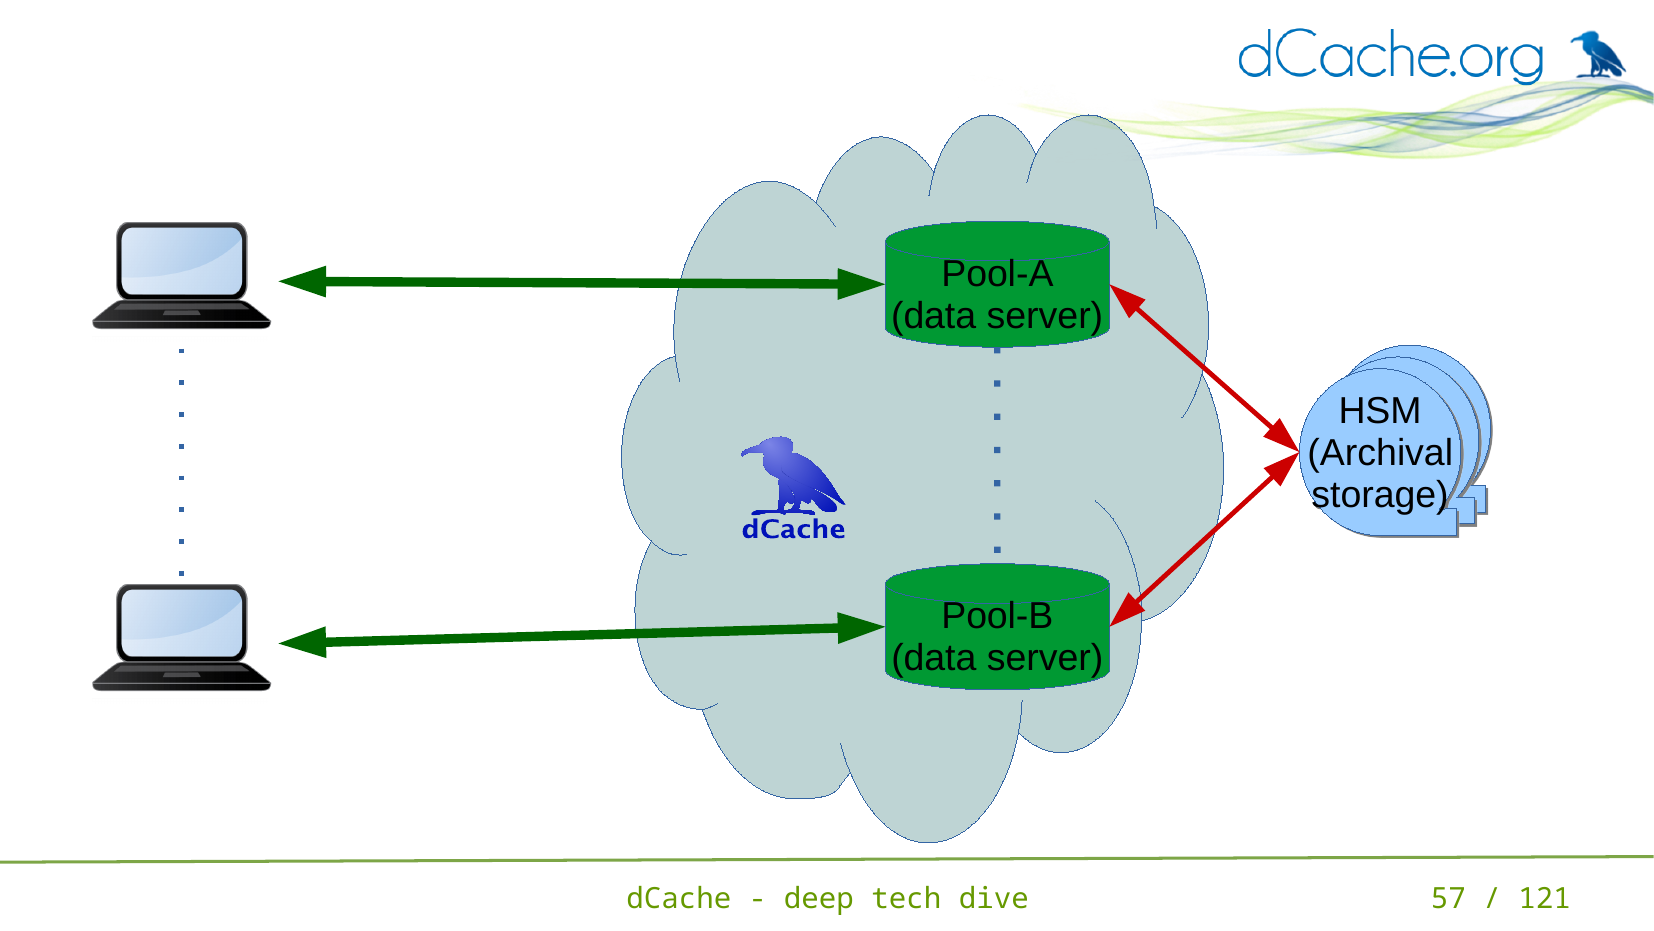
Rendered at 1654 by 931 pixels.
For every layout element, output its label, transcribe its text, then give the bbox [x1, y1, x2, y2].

text_box Pool-B (data server) [885, 563, 1110, 690]
text_box Pool-A (data server) [885, 221, 1110, 348]
text_box [621, 285, 1224, 628]
picture [84, 214, 279, 349]
picture [741, 436, 846, 539]
text_box [680, 114, 1209, 364]
text_box [637, 534, 1215, 843]
picture [956, 16, 1654, 169]
picture [84, 576, 279, 711]
text_box [1346, 345, 1491, 524]
text_box HSM (Archival storage) [1299, 368, 1461, 536]
